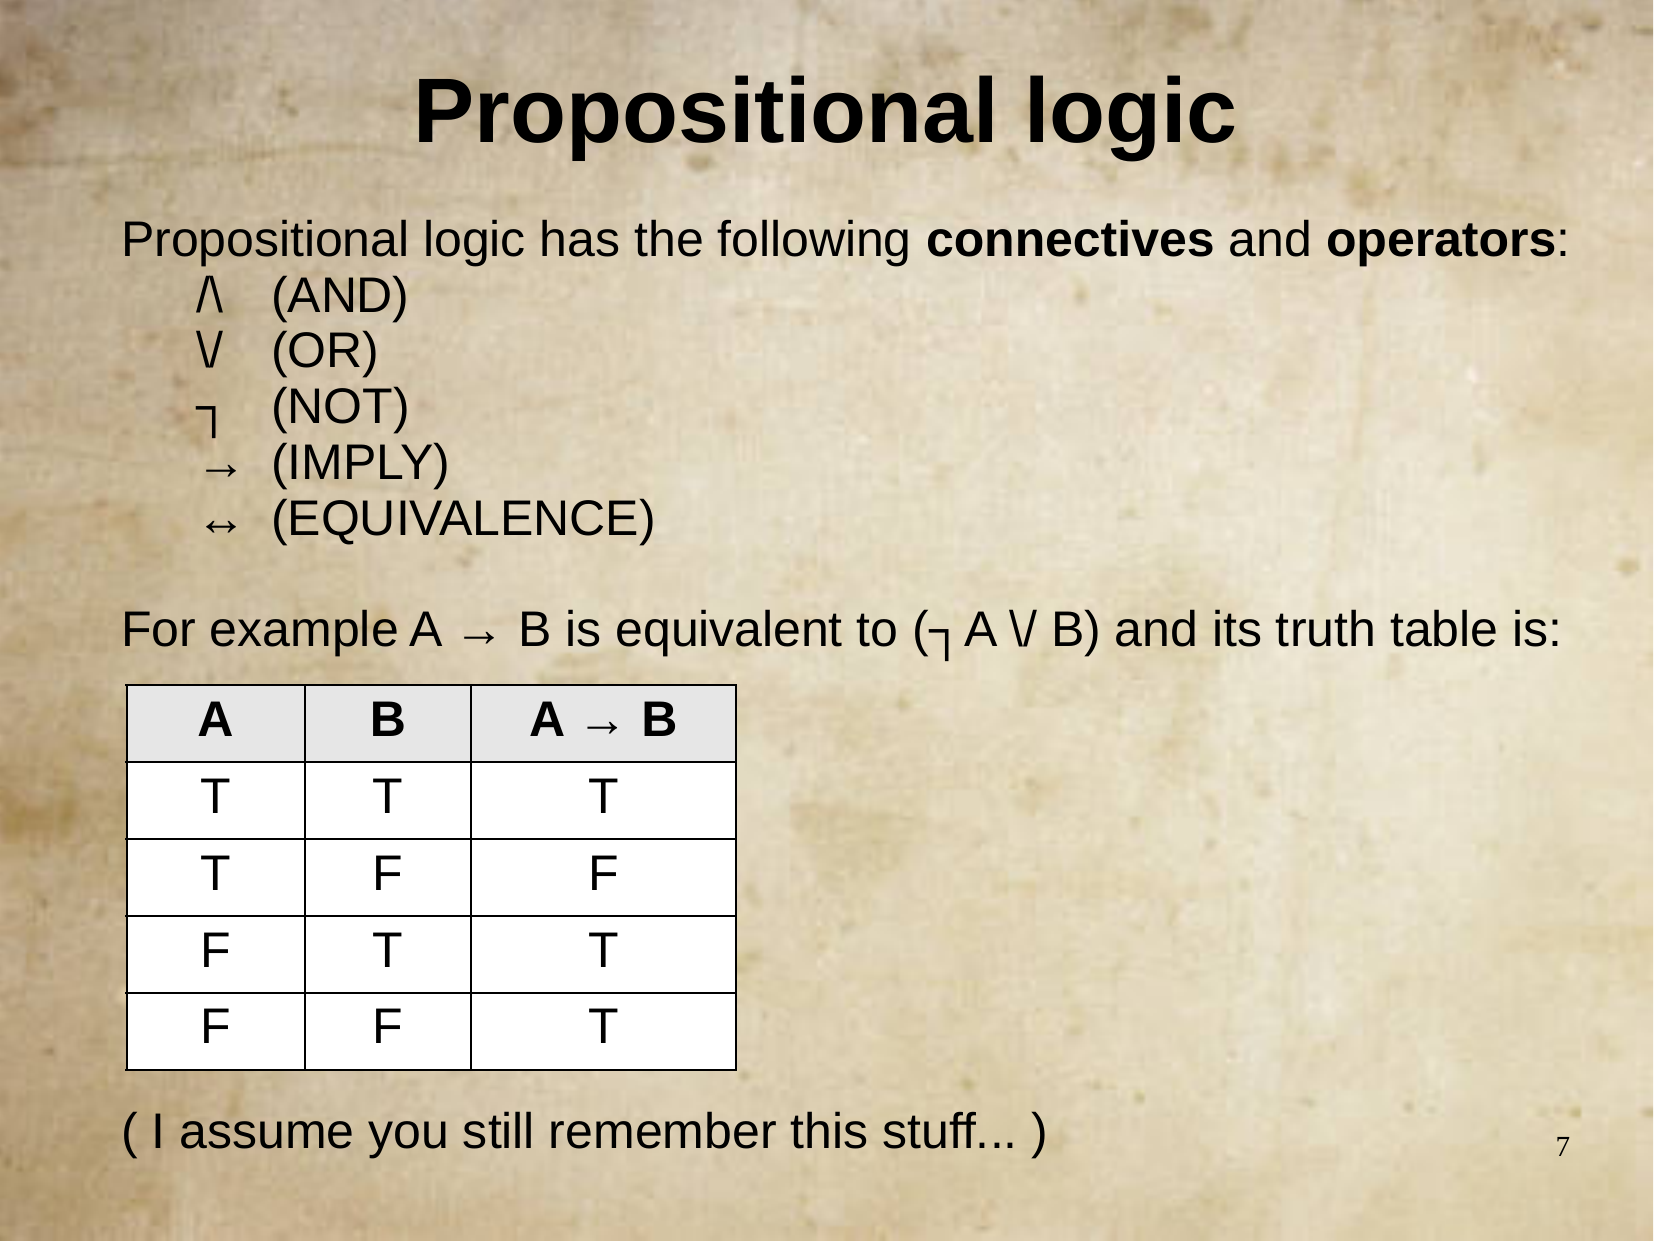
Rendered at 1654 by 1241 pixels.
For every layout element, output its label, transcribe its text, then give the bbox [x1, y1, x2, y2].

table_header B [306, 686, 470, 761]
table_cell T [472, 994, 735, 1069]
table_header A [128, 686, 304, 761]
table_cell F [306, 994, 470, 1069]
table_cell T [128, 763, 304, 838]
table_header A → B [472, 686, 735, 761]
table_cell F [128, 917, 304, 992]
table_cell T [472, 917, 735, 992]
table_cell T [472, 763, 735, 838]
table_cell F [472, 840, 735, 915]
table_cell F [128, 994, 304, 1069]
title Propositional logic [82, 14, 1571, 207]
table_cell F [306, 840, 470, 915]
table_cell T [306, 917, 470, 992]
picture [0, 0, 1654, 1241]
table_cell T [306, 763, 470, 838]
text_box Propositional logic has the following connectives and operators: /\ (AND) \/ (OR) ┐ (NOT) → (IMPLY) ↔ (EQUIVALENCE) For example A → B is equivalent to (┐A \/ B) and its truth table is: ( I assume you still remember this stuff... ) [106, 203, 1586, 1174]
table_cell T [128, 840, 304, 915]
